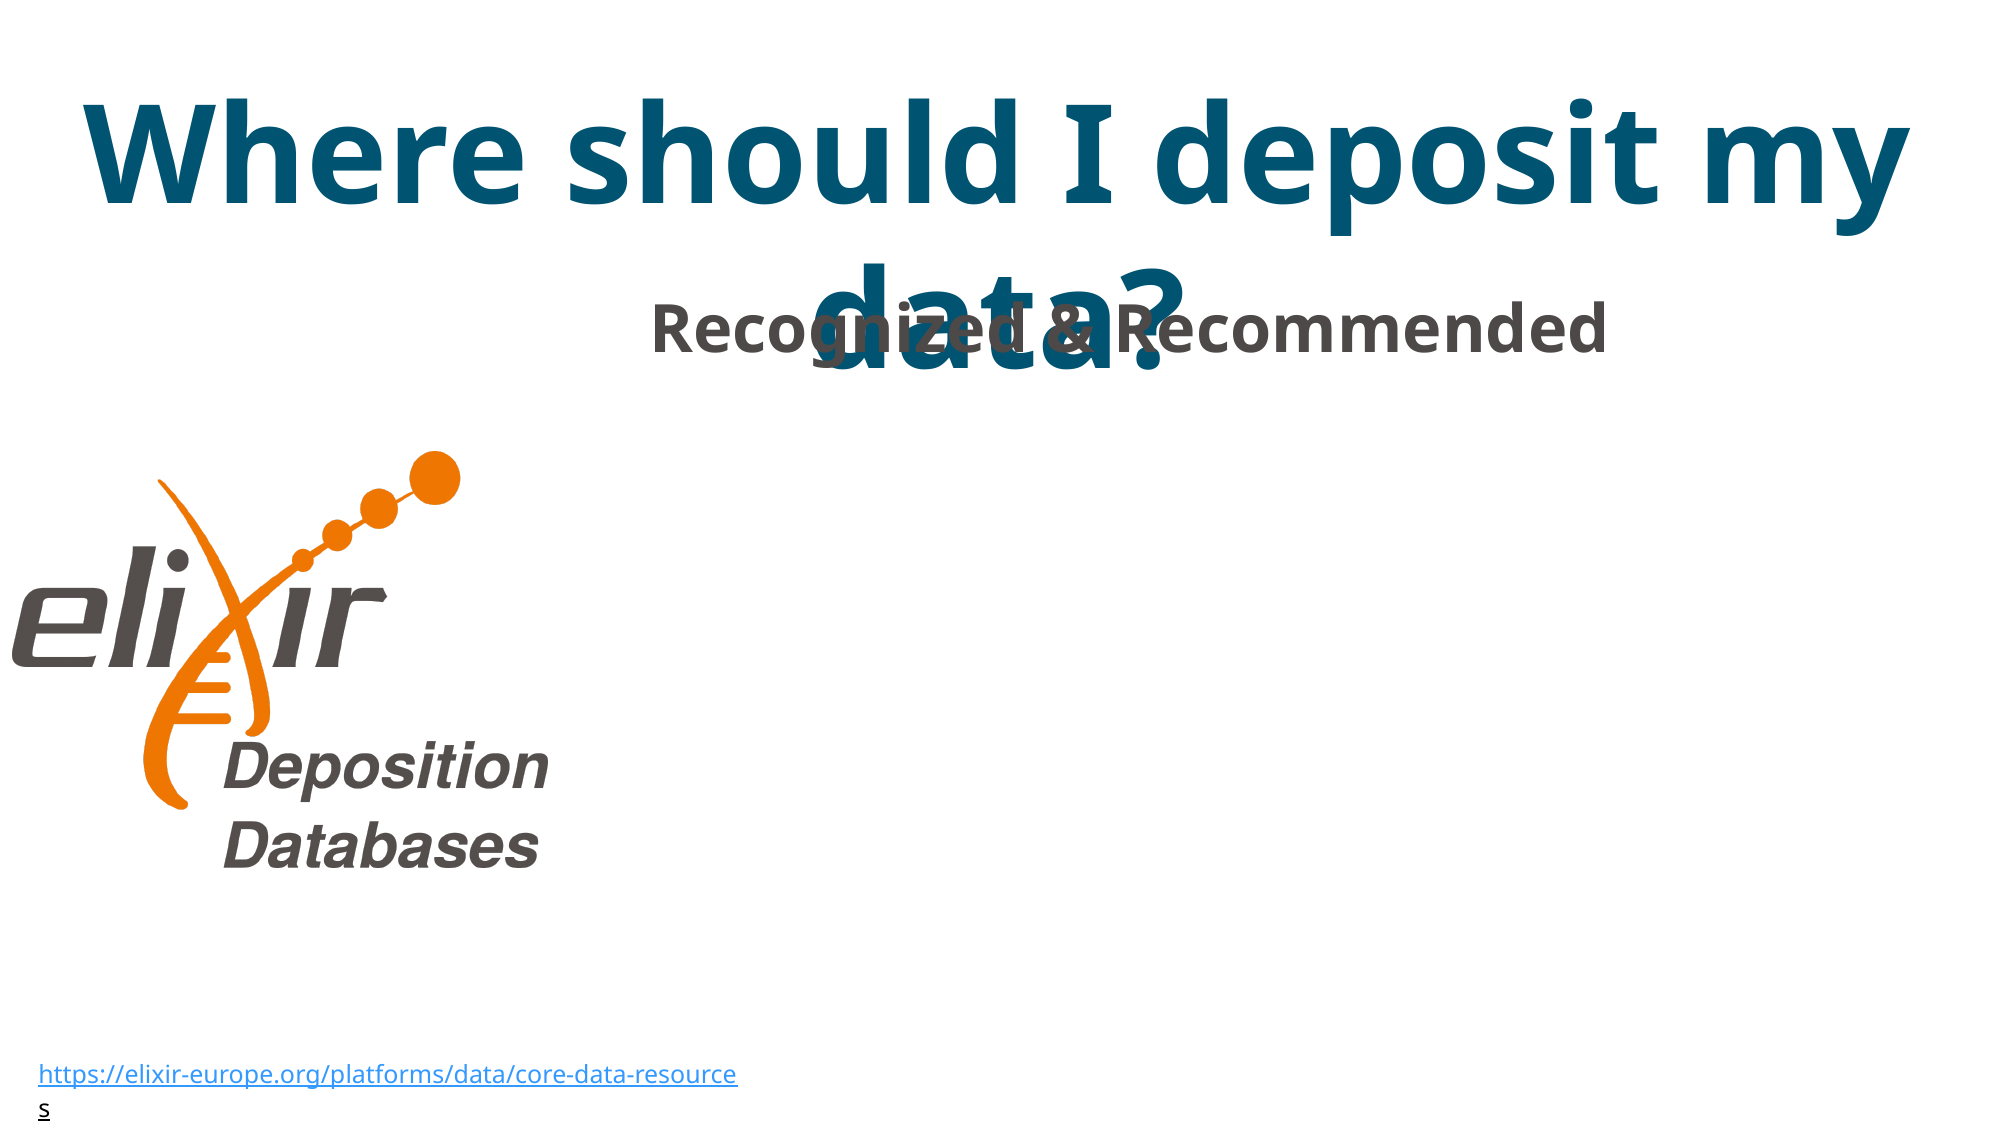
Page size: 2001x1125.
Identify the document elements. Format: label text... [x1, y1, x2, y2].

text_box https://elixir-europe.org/platforms/data/core-data-resources https://elixir-europe.org/platforms/data/elixir-deposition-databases [23, 1051, 761, 1123]
text_box Recognized & Recommended [634, 238, 2000, 993]
text_box Where should I deposit my data? [0, 59, 2000, 252]
picture [12, 451, 548, 868]
